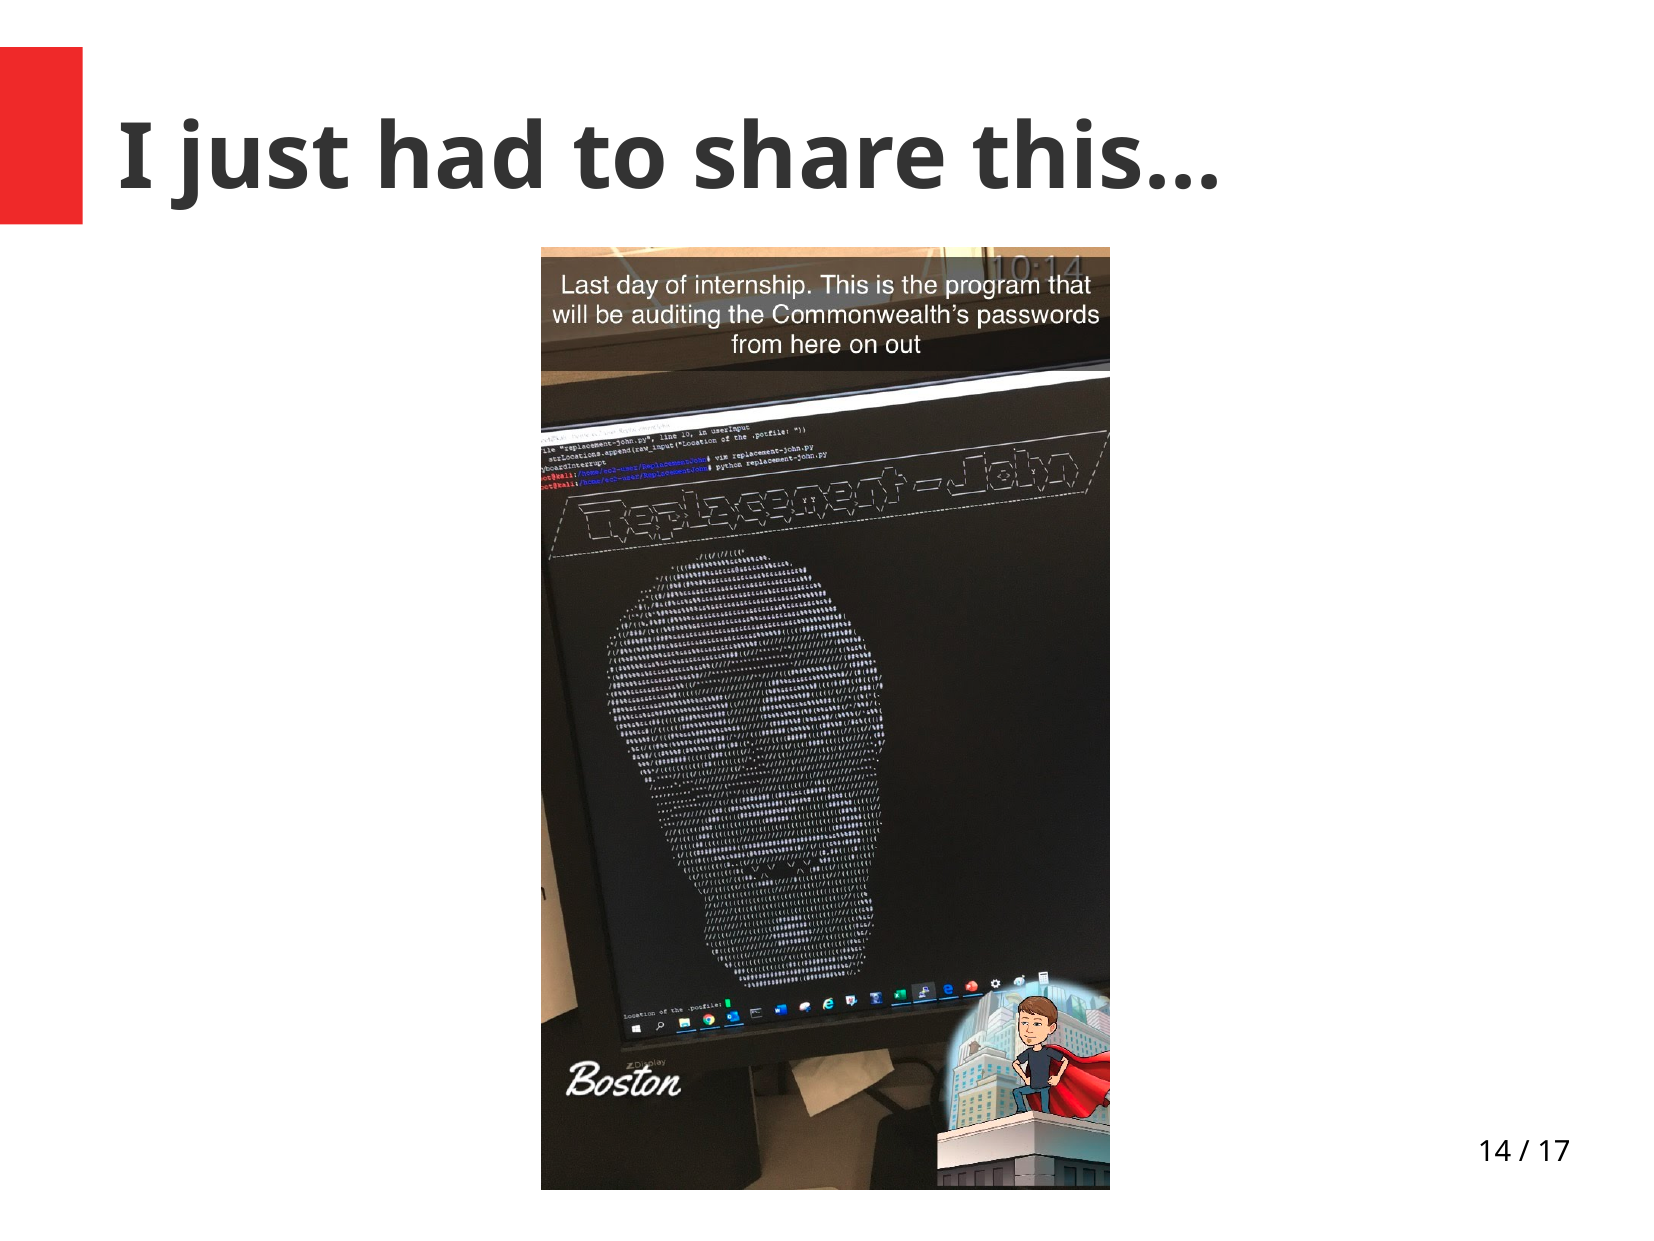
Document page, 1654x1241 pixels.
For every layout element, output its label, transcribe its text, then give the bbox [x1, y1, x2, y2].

title I just had to share this... [118, 49, 1571, 257]
picture [541, 247, 1111, 1190]
